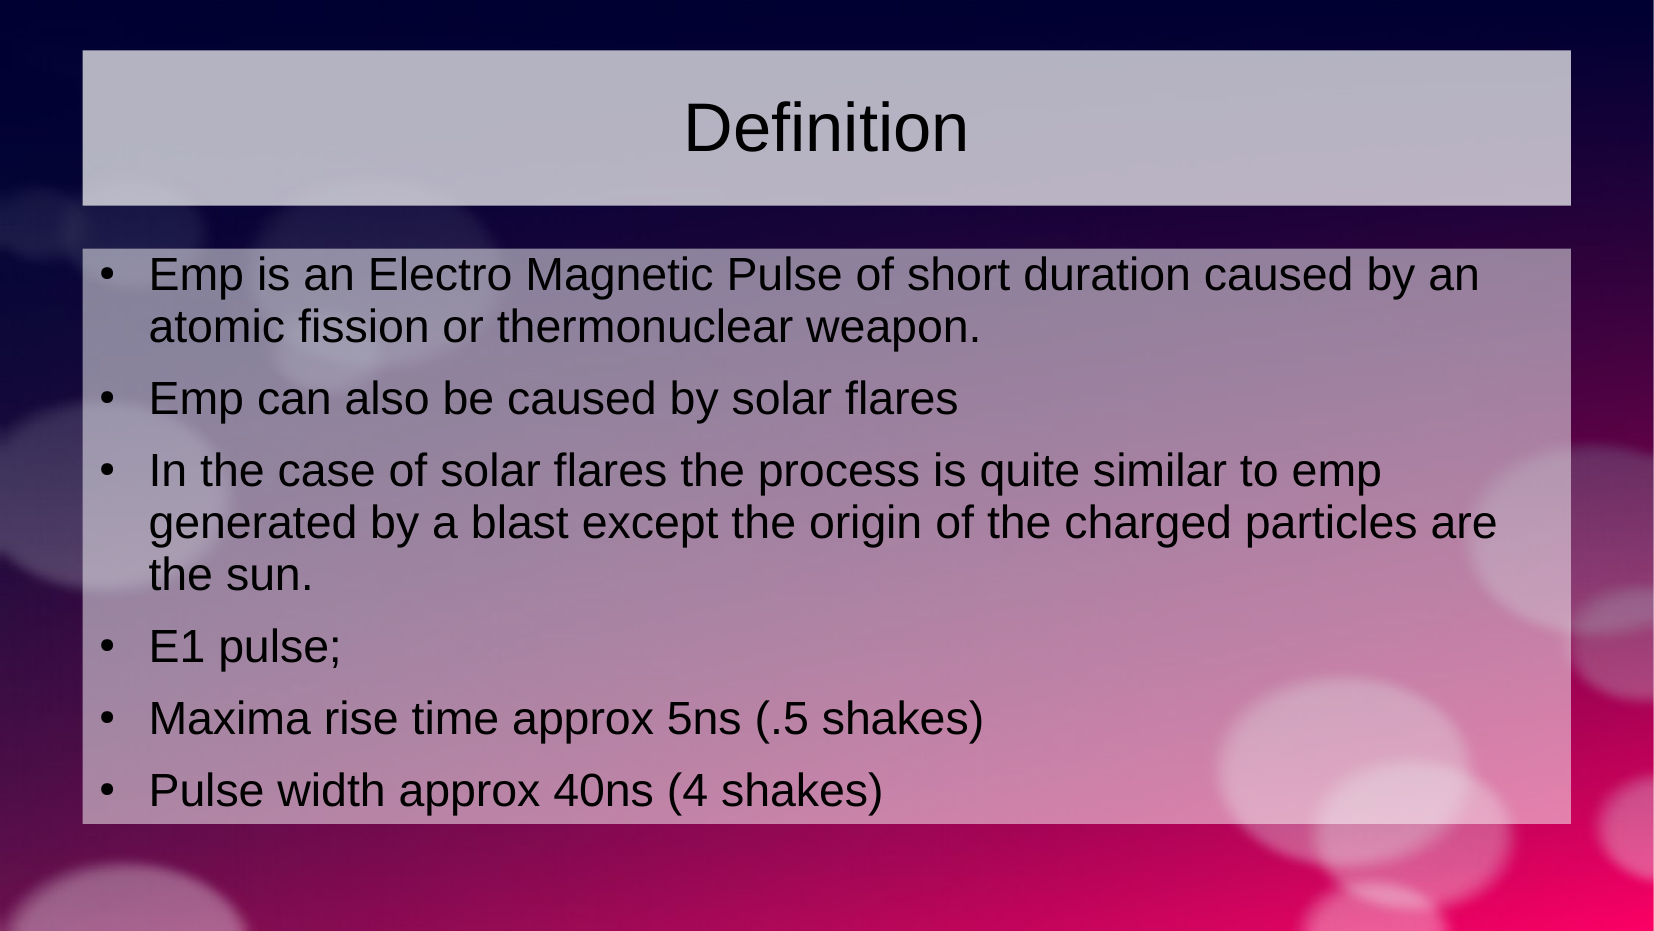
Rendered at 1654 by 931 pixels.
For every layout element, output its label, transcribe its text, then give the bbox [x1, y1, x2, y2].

title Definition [82, 50, 1571, 206]
picture [0, 0, 1654, 931]
list Emp is an Electro Magnetic Pulse of short duration caused by an atomic fission or thermonuclear weapon. Emp can also be caused by solar flares In the case of solar flares the process is quite similar to emp generated by a blast except the origin of the charged particles are the sun. E1 pulse; Maxima rise time approx 5ns (.5 shakes) Pulse width approx 40ns (4 shakes) [82, 248, 1571, 824]
